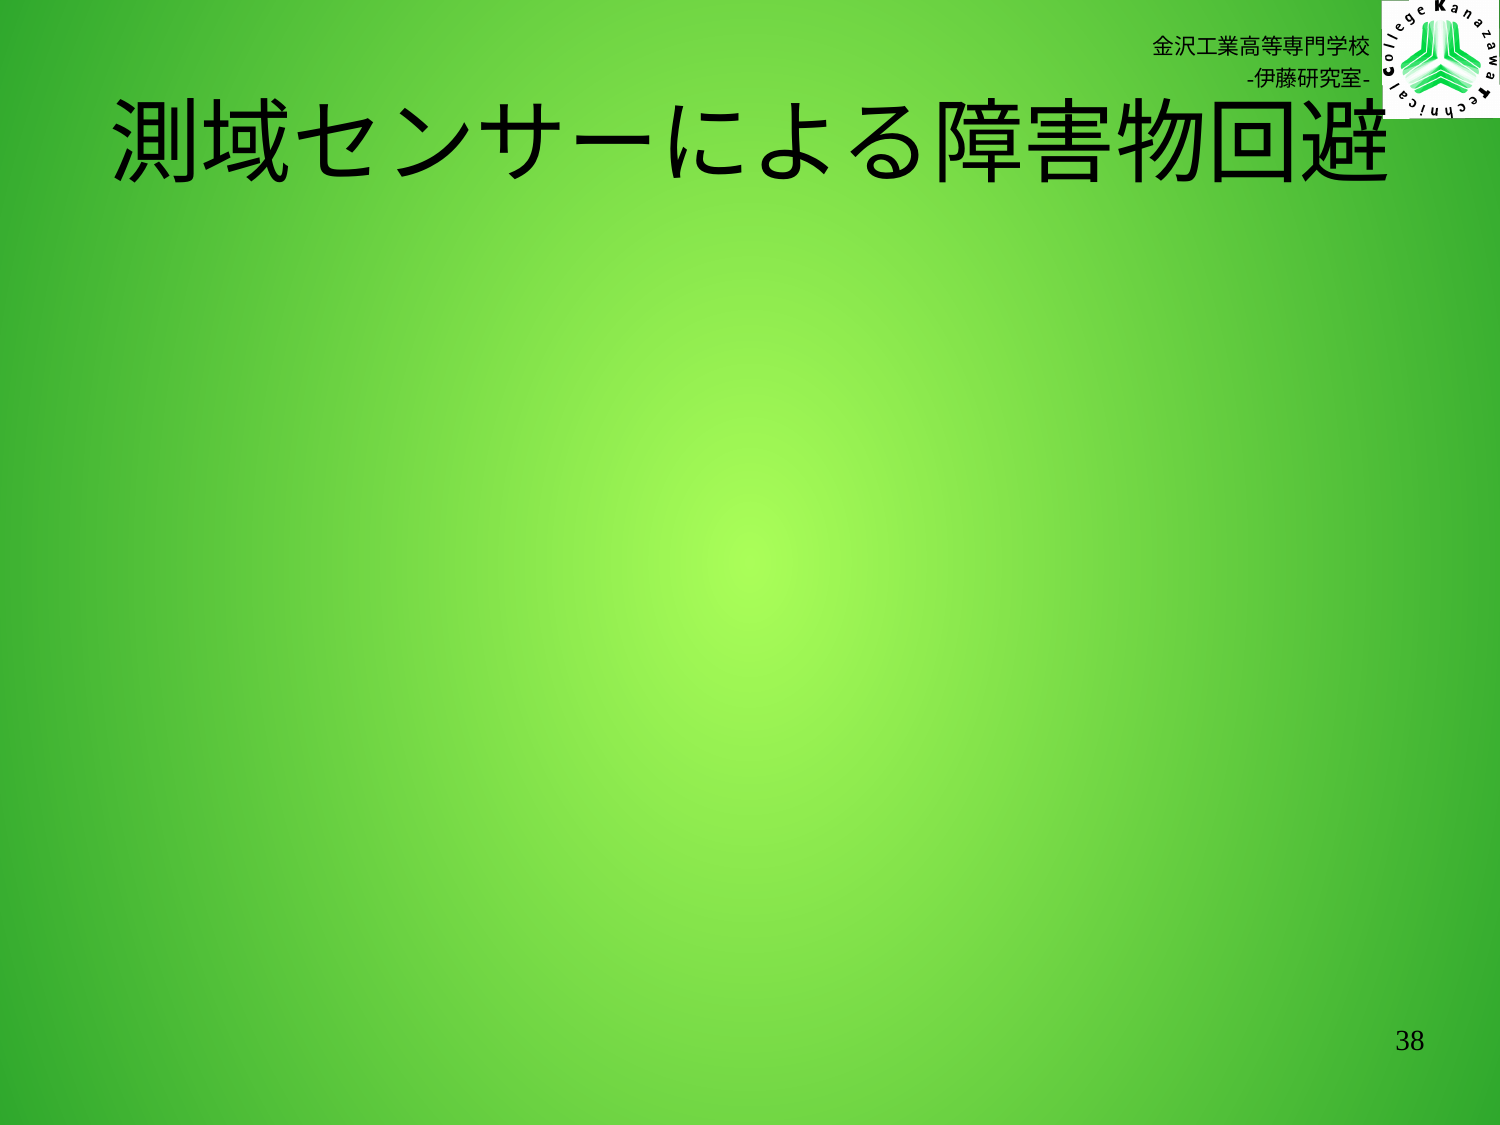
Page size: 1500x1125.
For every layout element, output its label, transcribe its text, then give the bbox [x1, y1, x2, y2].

picture [1382, 0, 1500, 118]
title 測域センサーによる障害物回避 [75, 42, 1426, 229]
